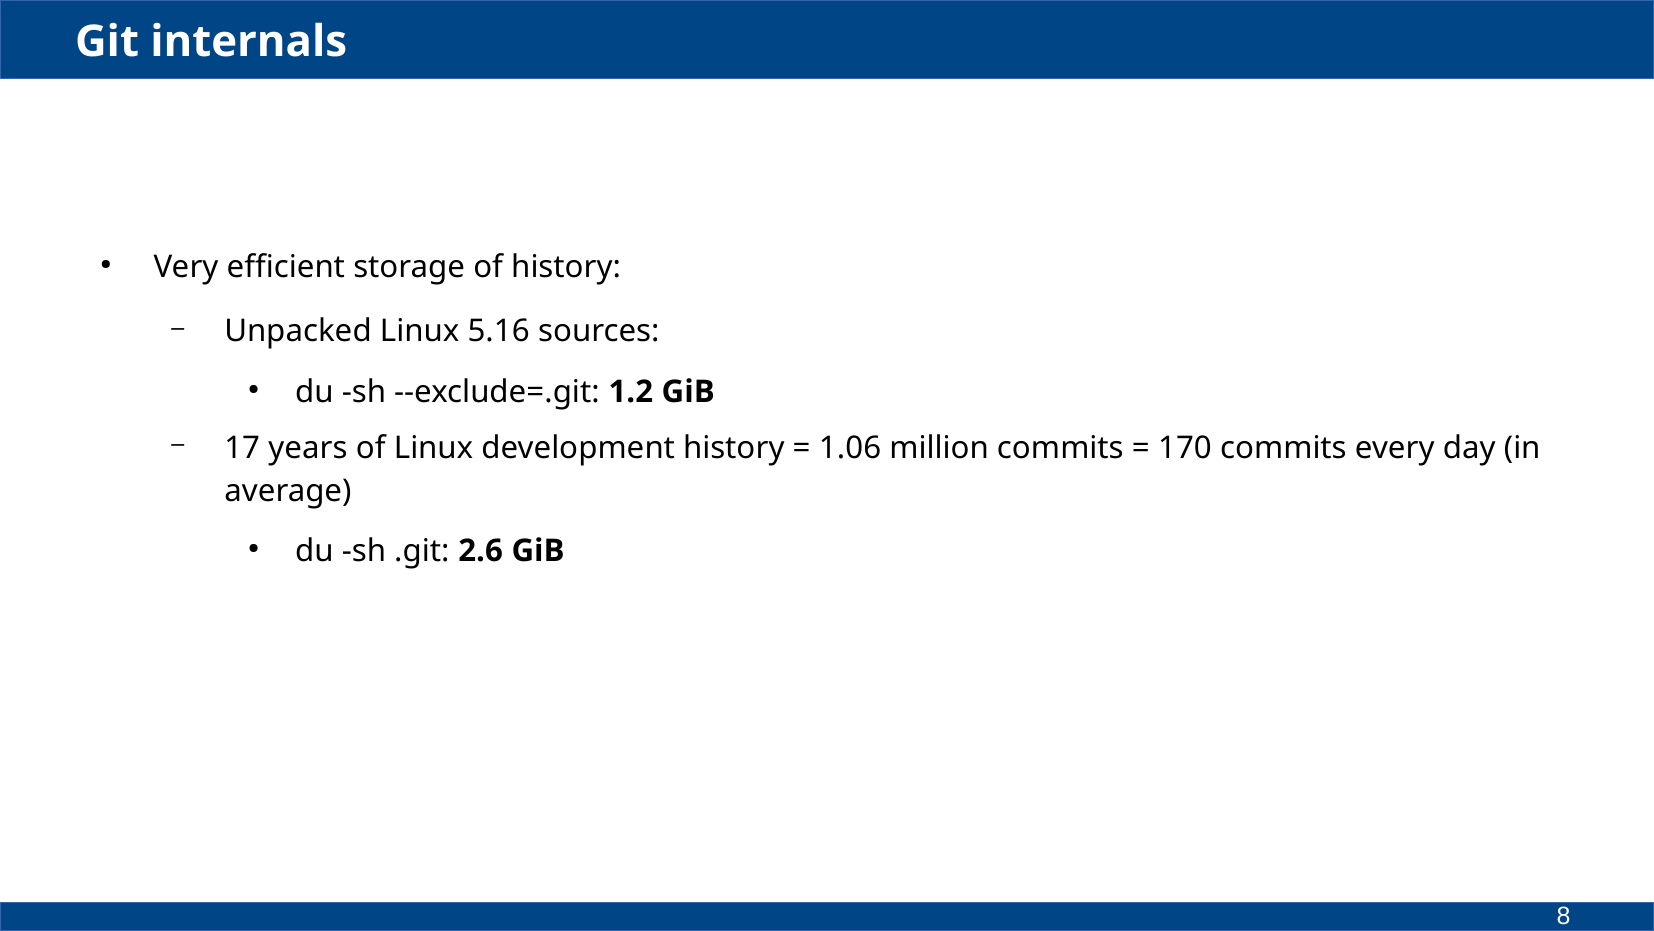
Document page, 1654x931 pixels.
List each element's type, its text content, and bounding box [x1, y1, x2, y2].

list Very efficient storage of history: Unpacked Linux 5.16 sources: du -sh --exclude=.git: 1.2 GiB 17 years of Linux development history = 1.06 million commits = 170 commits every day (in average) du -sh .git: 2.6 GiB [82, 243, 1571, 847]
title Git internals [75, 0, 1654, 79]
